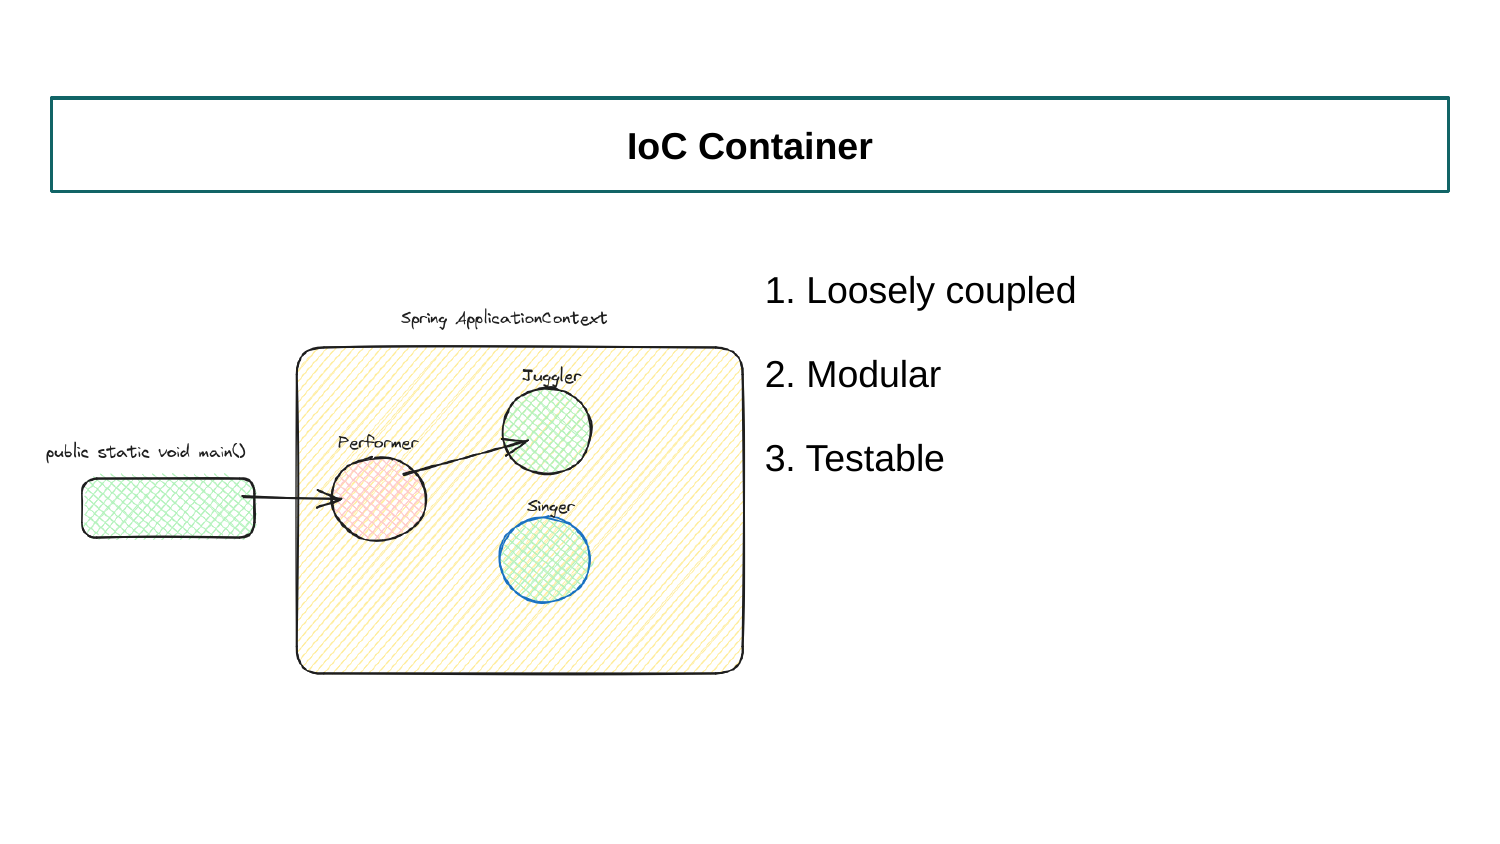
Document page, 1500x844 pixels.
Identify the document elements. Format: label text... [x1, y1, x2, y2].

title IoC Container [51, 98, 1449, 192]
picture [37, 299, 751, 682]
text_box 1. Loosely coupled 2. Modular 3. Testable [750, 262, 1500, 782]
